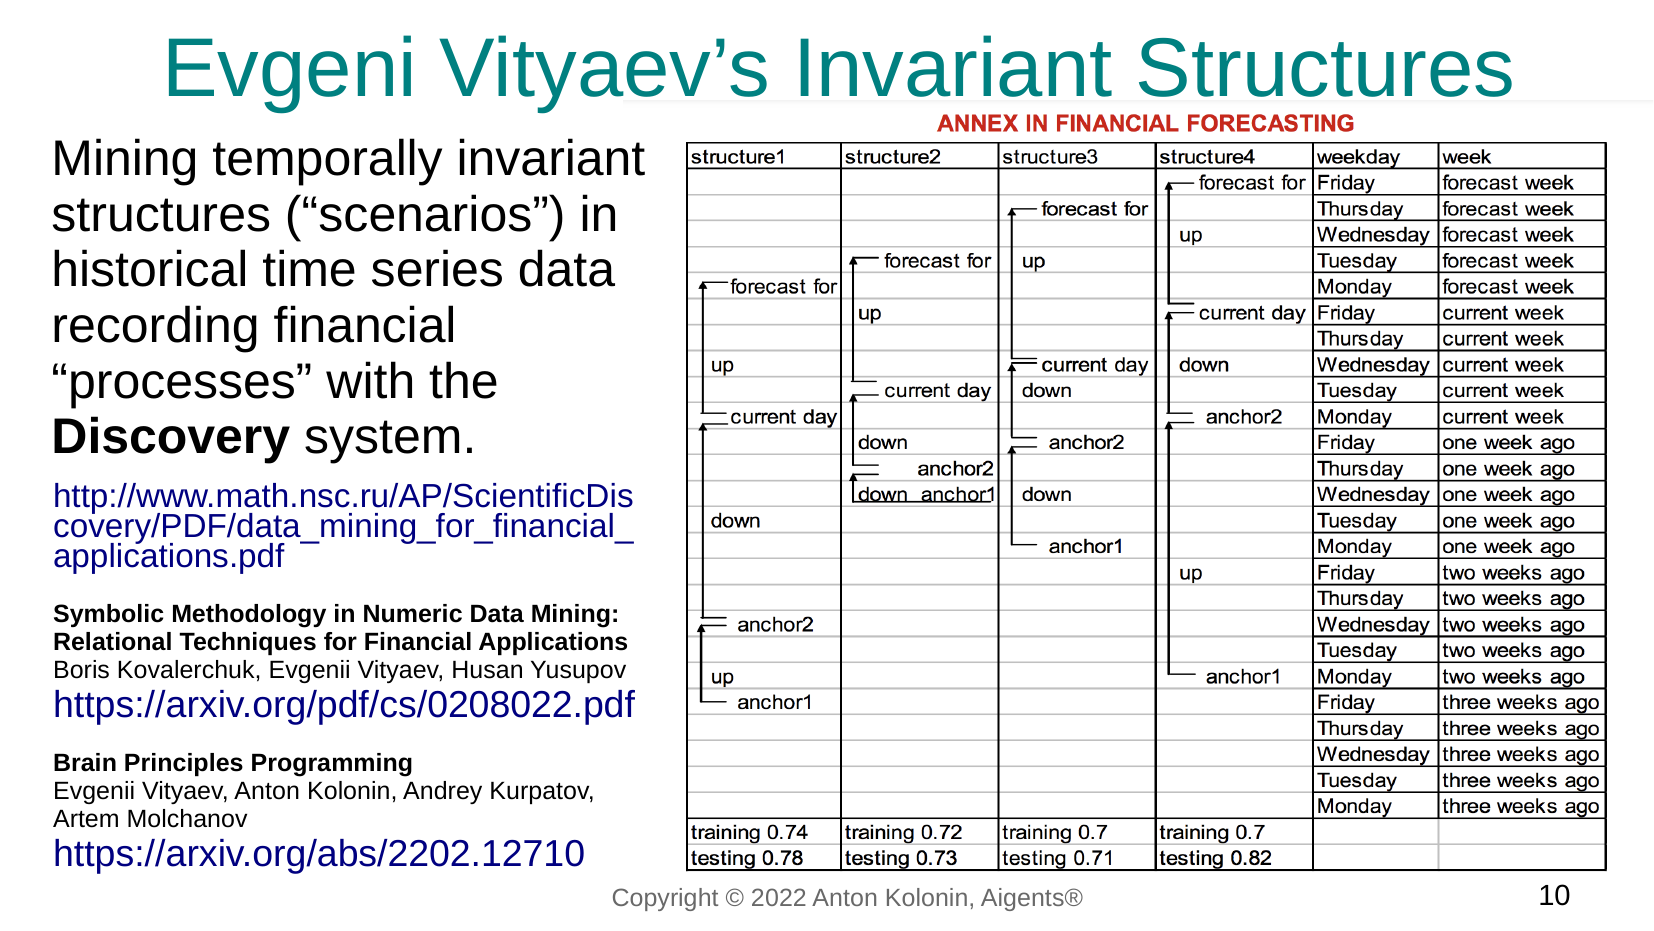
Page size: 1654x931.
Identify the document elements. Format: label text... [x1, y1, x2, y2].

text_box Mining temporally invariant structures (“scenarios”) in historical time series data recording financial “processes” with the Discovery system. [36, 122, 675, 476]
text_box http://www.math.nsc.ru/AP/ScientificDiscovery/PDF/data_mining_for_financial_applications.pdf [38, 476, 661, 580]
text_box Evgeni Vityaev’s Invariant Structures [0, 0, 1653, 135]
picture [623, 100, 1654, 881]
text_box Symbolic Methodology in Numeric Data Mining: Relational Techniques for Financial Applications Boris Kovalerchuk, Evgenii Vityaev, Husan Yusupov https://arxiv.org/pdf/cs/0208022.pdf Brain Principles Programming Evgenii Vityaev, Anton Kolonin, Andrey Kurpatov, Artem Molchanov https://arxiv.org/abs/2202.12710 [38, 592, 651, 883]
